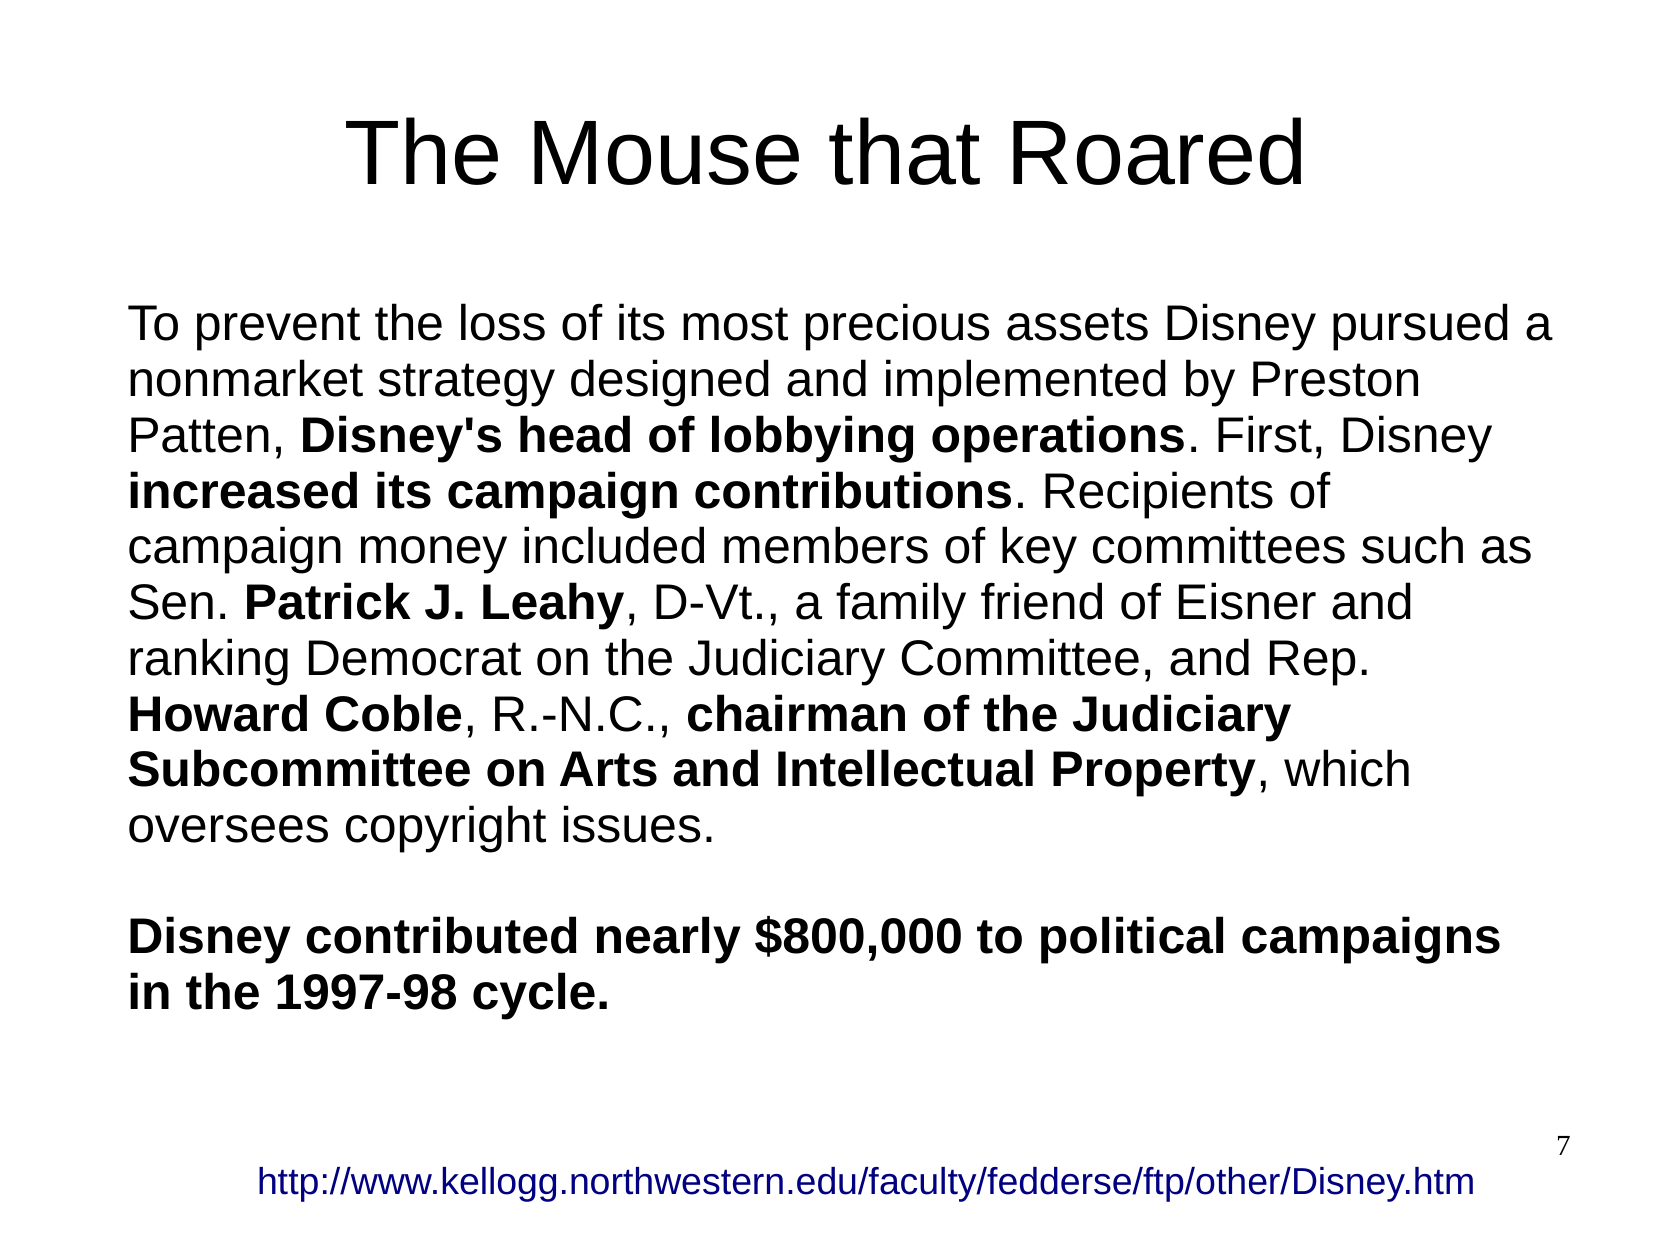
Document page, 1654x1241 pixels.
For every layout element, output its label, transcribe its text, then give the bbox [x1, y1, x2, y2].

text_box To prevent the loss of its most precious assets Disney pursued a nonmarket strategy designed and implemented by Preston Patten, Disney's head of lobbying operations. First, Disney increased its campaign contributions. Recipients of campaign money included members of key committees such as Sen. Patrick J. Leahy, D-Vt., a family friend of Eisner and ranking Democrat on the Judiciary Committee, and Rep. Howard Coble, R.-N.C., chairman of the Judiciary Subcommittee on Arts and Intellectual Property, which oversees copyright issues. Disney contributed nearly $800,000 to political campaigns in the 1997-98 cycle. [112, 288, 1576, 1028]
title The Mouse that Roared [82, 49, 1571, 257]
text_box http://www.kellogg.northwestern.edu/faculty/fedderse/ftp/other/Disney.htm [206, 1152, 1538, 1210]
